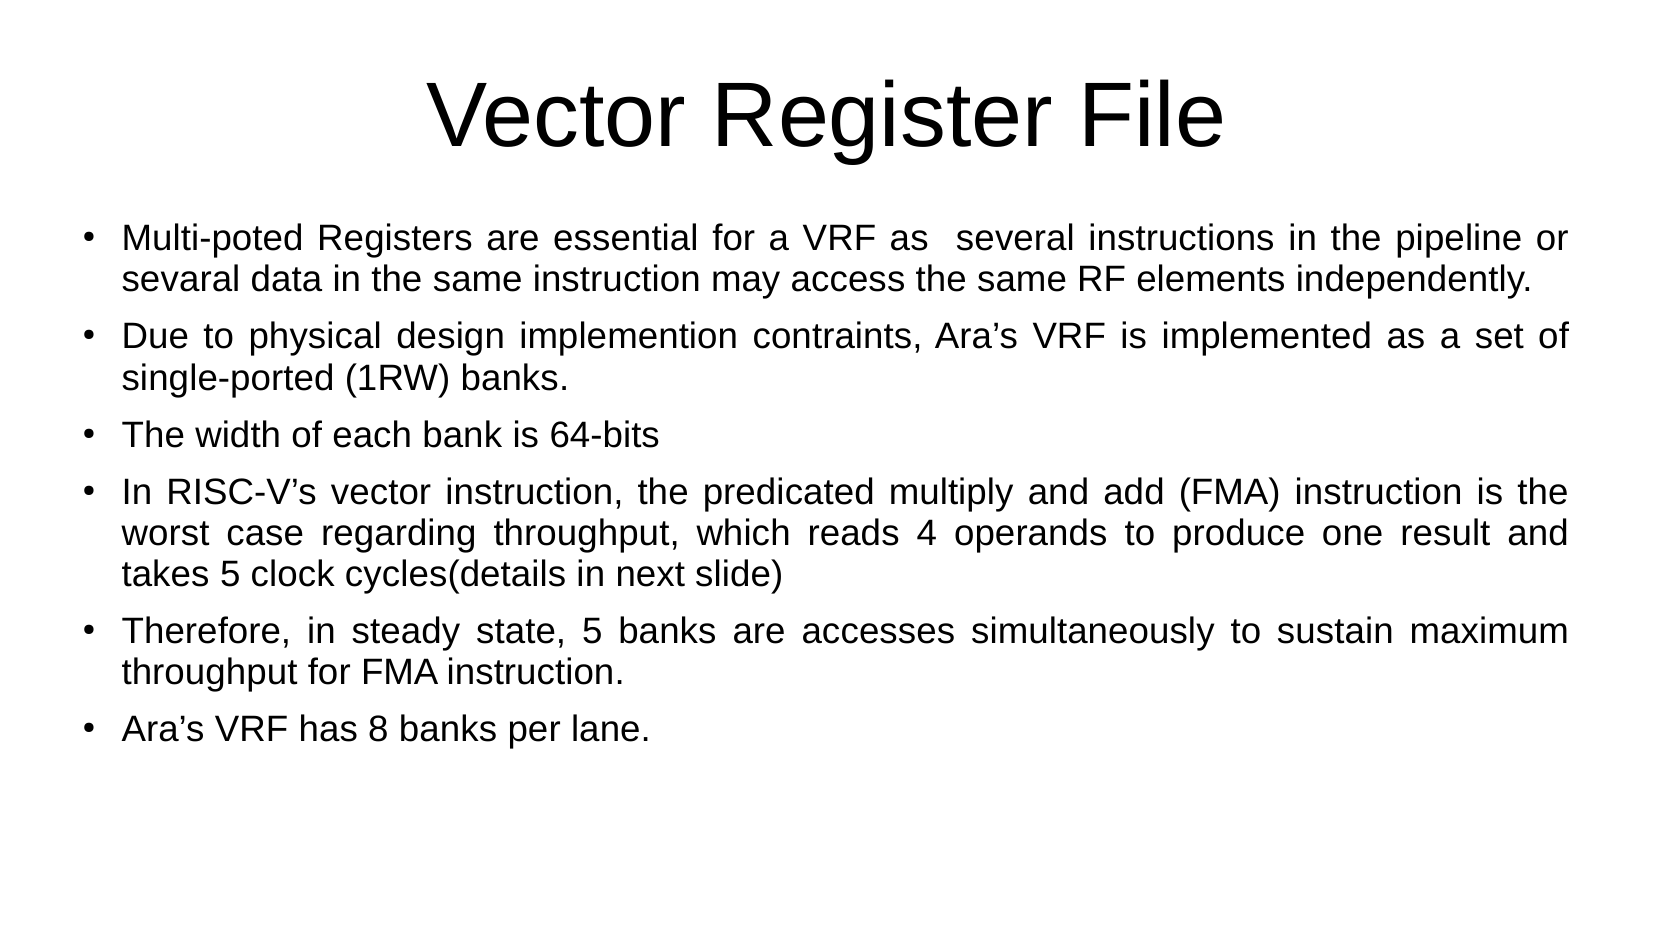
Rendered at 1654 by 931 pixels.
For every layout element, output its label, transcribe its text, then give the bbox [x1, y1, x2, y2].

title Vector Register File [82, 37, 1571, 193]
list Multi-poted Registers are essential for a VRF as several instructions in the pipeline or sevaral data in the same instruction may access the same RF elements independently. Due to physical design implemention contraints, Ara’s VRF is implemented as a set of single-ported (1RW) banks. The width of each bank is 64-bits In RISC-V’s vector instruction, the predicated multiply and add (FMA) instruction is the worst case regarding throughput, which reads 4 operands to produce one result and takes 5 clock cycles(details in next slide) Therefore, in steady state, 5 banks are accesses simultaneously to sustain maximum throughput for FMA instruction. Ara’s VRF has 8 banks per lane. [82, 217, 1571, 758]
